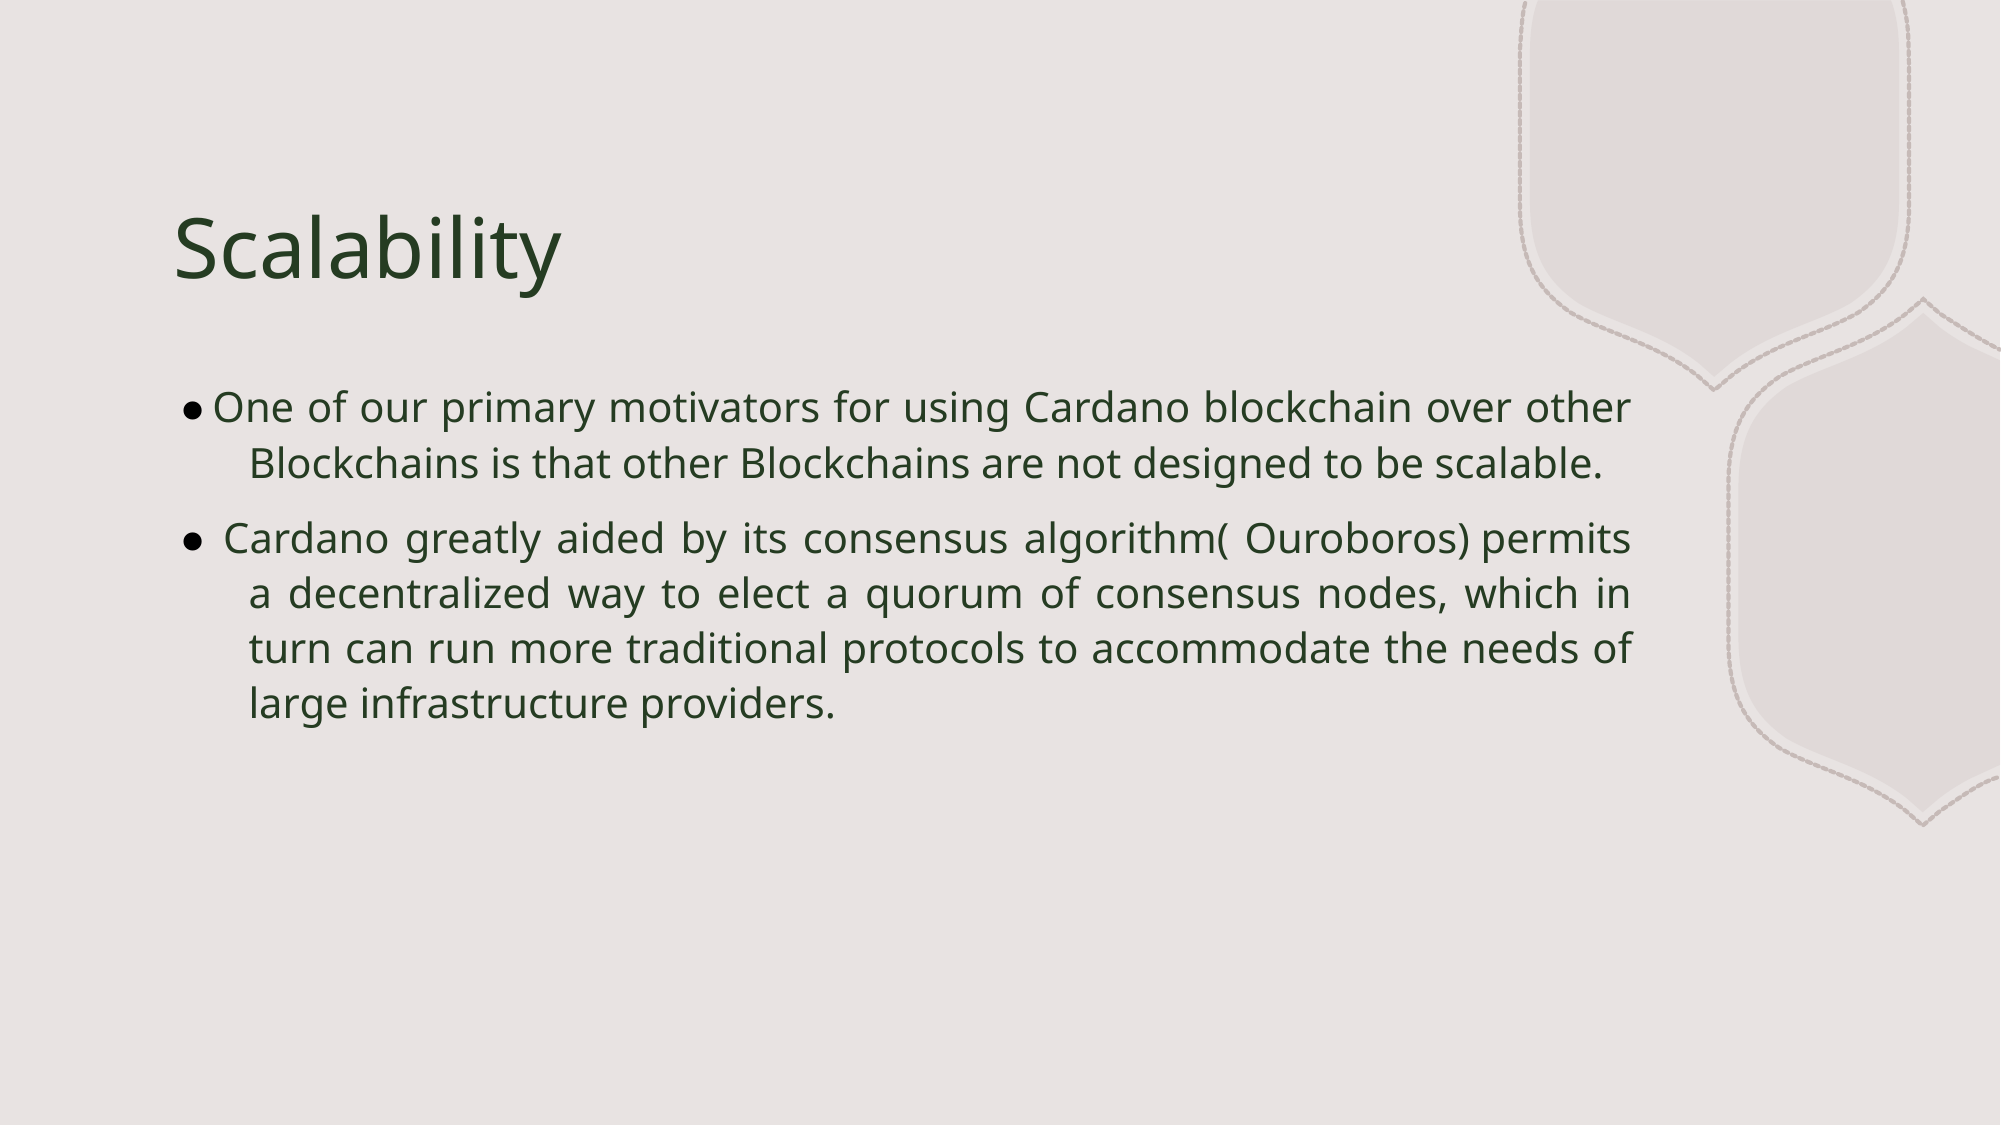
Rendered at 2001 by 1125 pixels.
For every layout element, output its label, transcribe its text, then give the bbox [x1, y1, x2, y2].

list One of our primary motivators for using Cardano blockchain over other Blockchains is that other Blockchains are not designed to be scalable. Cardano greatly aided by its consensus algorithm( Ouroboros) permits a decentralized way to elect a quorum of consensus nodes, which in turn can run more traditional protocols to accommodate the needs of large infrastructure providers. [158, 368, 1648, 968]
title Scalability [158, 157, 1648, 333]
